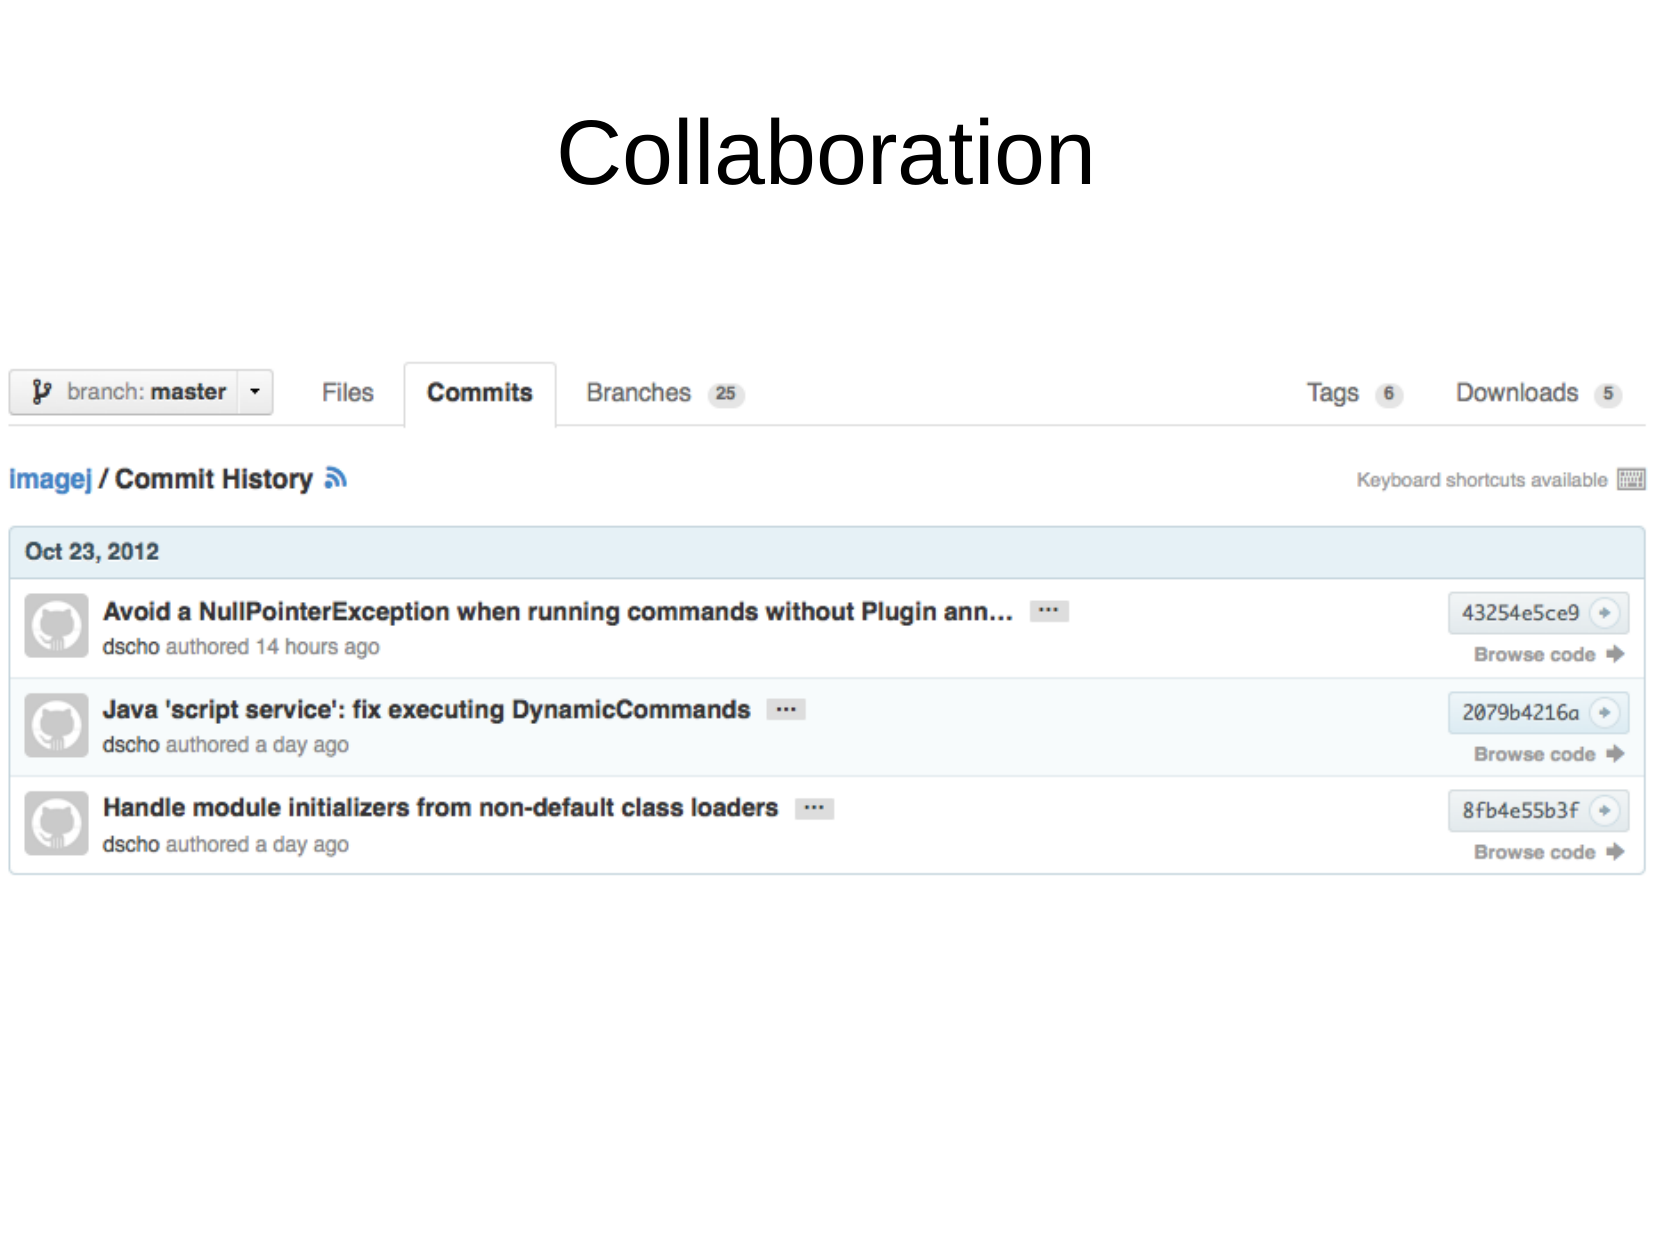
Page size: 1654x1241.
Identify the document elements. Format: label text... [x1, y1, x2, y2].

picture [0, 357, 1654, 886]
title Collaboration [82, 49, 1571, 257]
